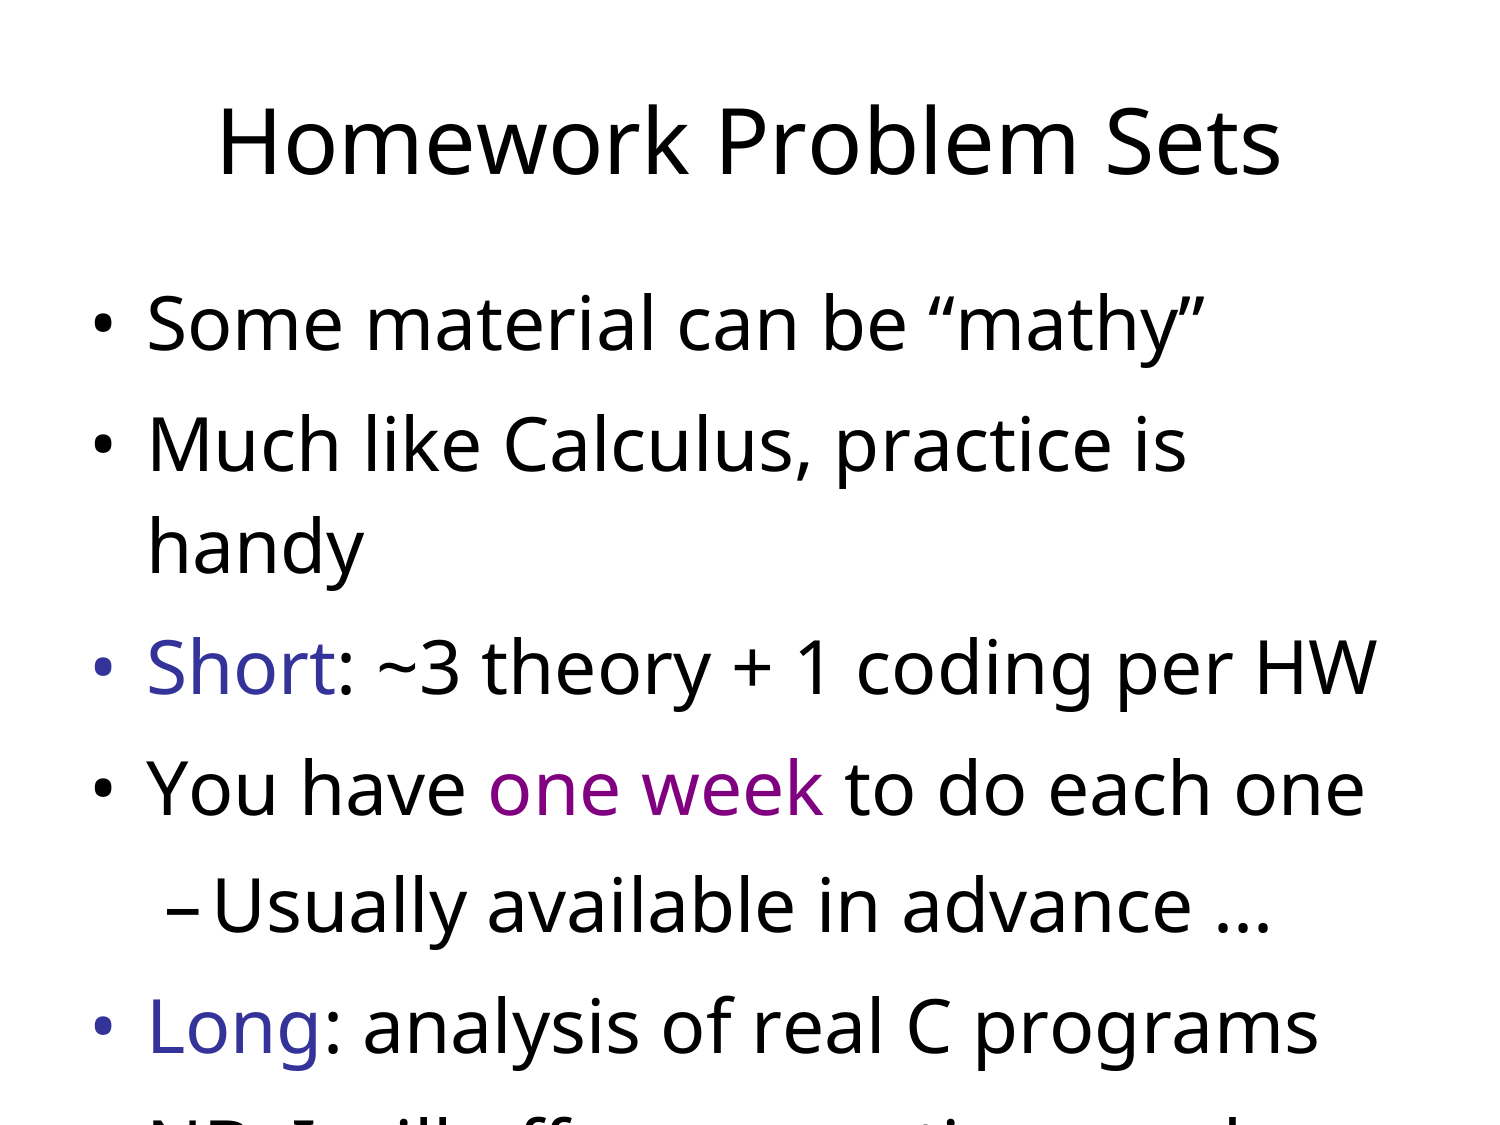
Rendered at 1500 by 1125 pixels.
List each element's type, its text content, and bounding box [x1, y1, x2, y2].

list Some material can be “mathy” Much like Calculus, practice is handy Short: ~3 theory + 1 coding per HW You have one week to do each one Usually available in advance ... Long: analysis of real C programs NB: I will offer suggestions and comments on your English prose. [75, 262, 1426, 1085]
title Homework Problem Sets [75, 45, 1426, 233]
